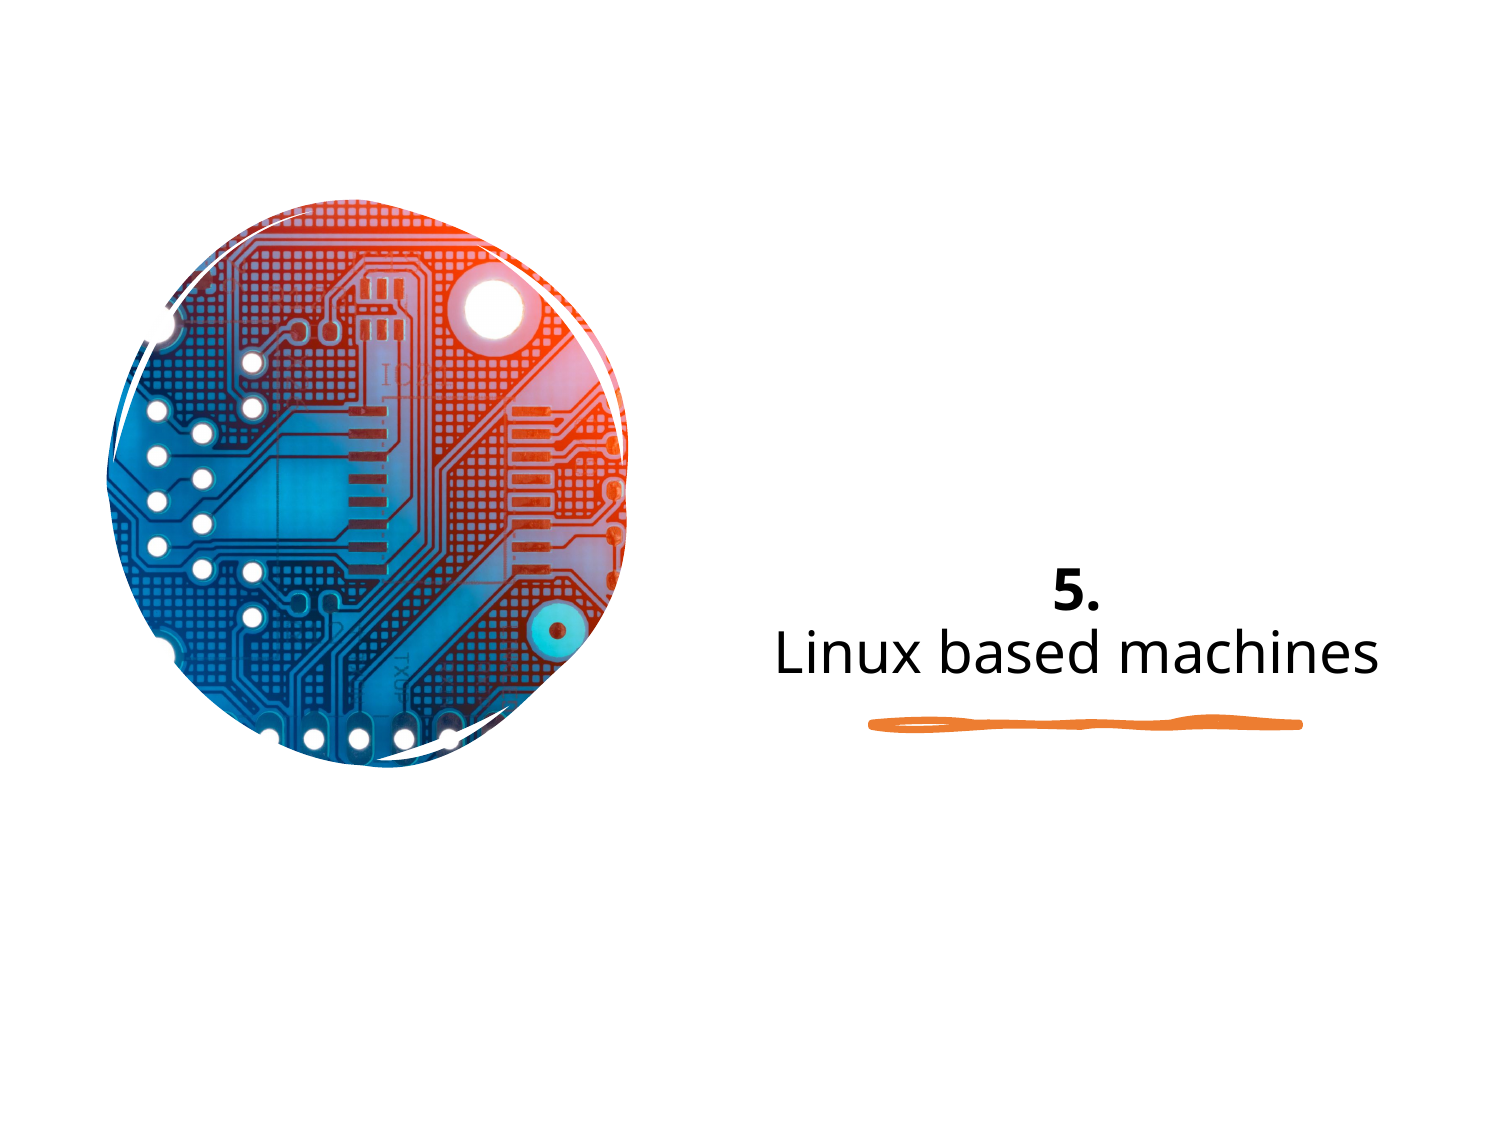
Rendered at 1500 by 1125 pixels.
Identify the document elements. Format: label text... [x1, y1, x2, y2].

title 5. Linux based machines [690, 393, 1480, 694]
text_box [0, 0, 1500, 1125]
